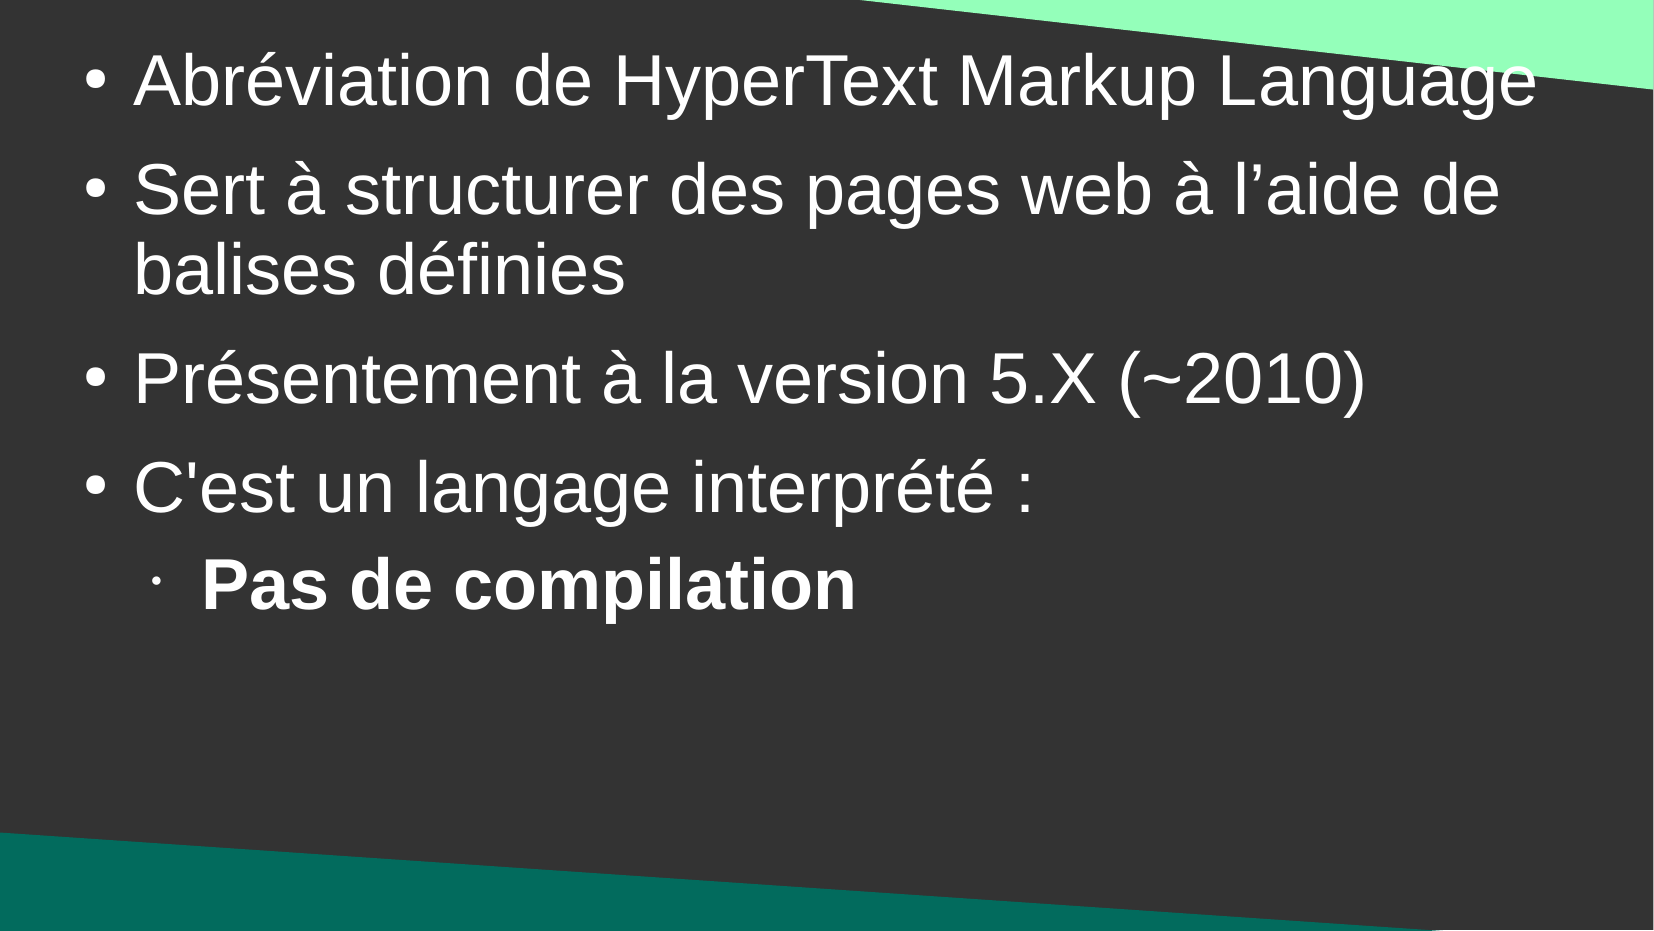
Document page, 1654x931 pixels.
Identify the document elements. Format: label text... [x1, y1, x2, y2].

text_box [859, 0, 1654, 90]
list Abréviation de HyperText Markup Language Sert à structurer des pages web à l’aide de balises définies Présentement à la version 5.X (~2010) C'est un langage interprété : Pas de compilation [65, 40, 1554, 647]
